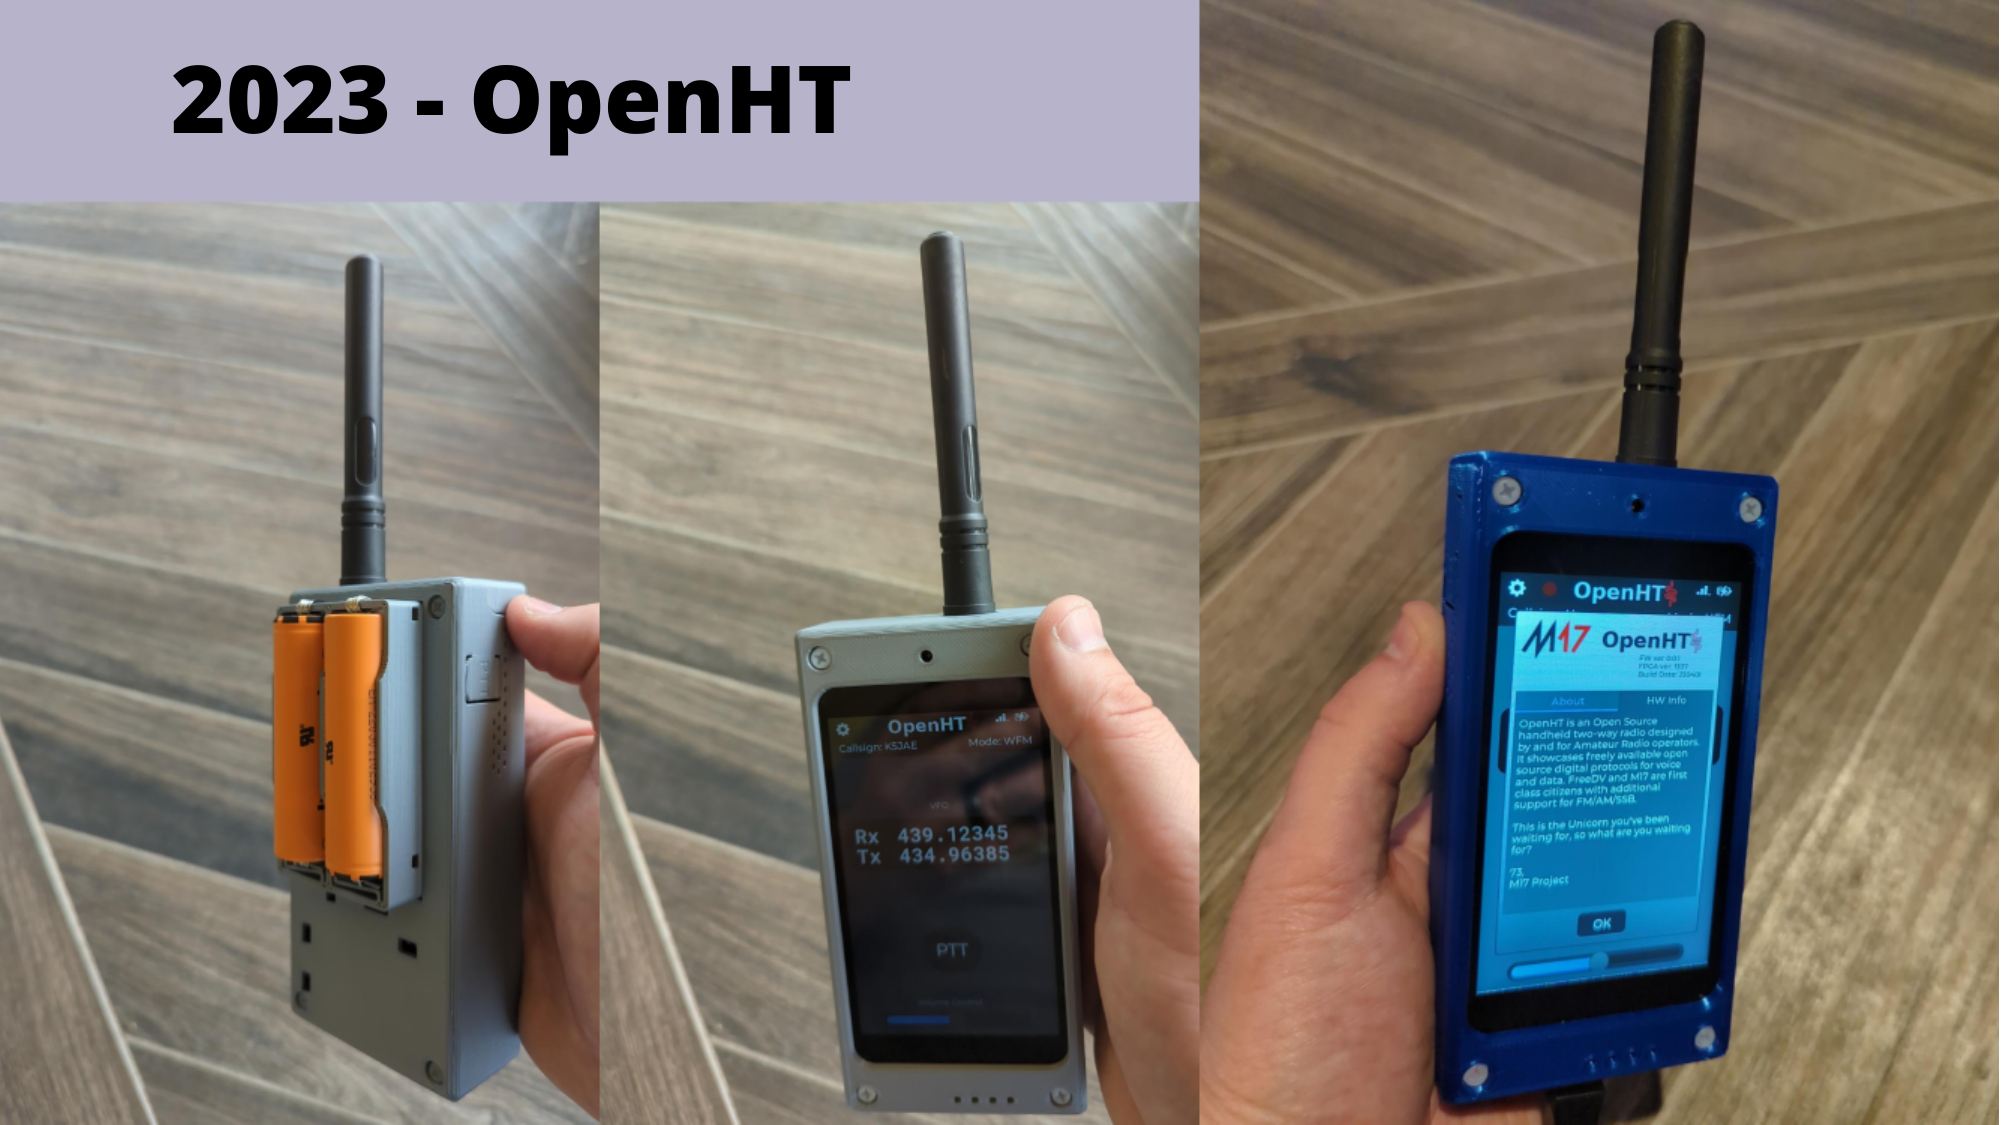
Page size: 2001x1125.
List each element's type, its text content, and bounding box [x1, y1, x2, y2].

picture [0, 0, 1999, 1125]
text_box 2023 - OpenHT [171, 33, 957, 166]
